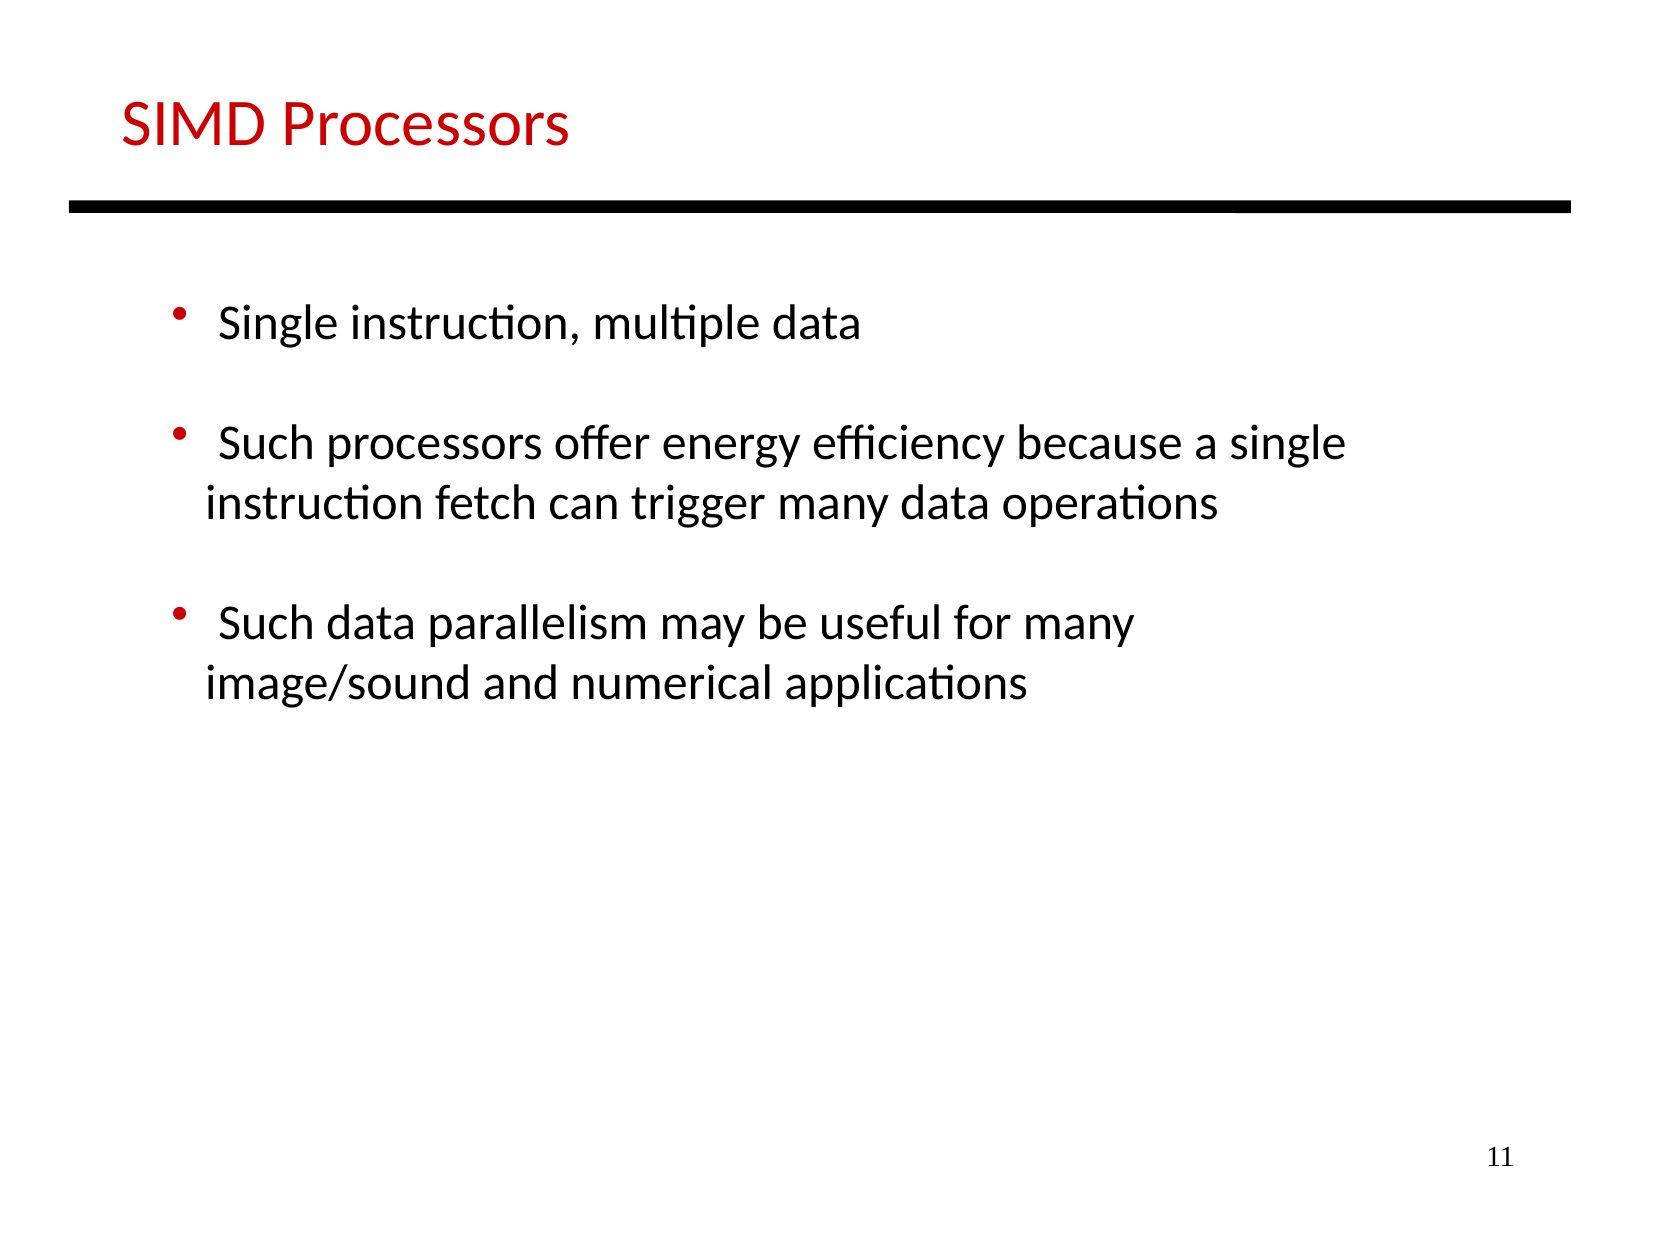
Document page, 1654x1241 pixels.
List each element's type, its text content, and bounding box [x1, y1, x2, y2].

text_box Single instruction, multiple data Such processors offer energy efficiency because a single instruction fetch can trigger many data operations Such data parallelism may be useful for many image/sound and numerical applications [156, 282, 1363, 778]
text_box SIMD Processors [106, 71, 586, 167]
slide_number <number> [1185, 1129, 1530, 1213]
